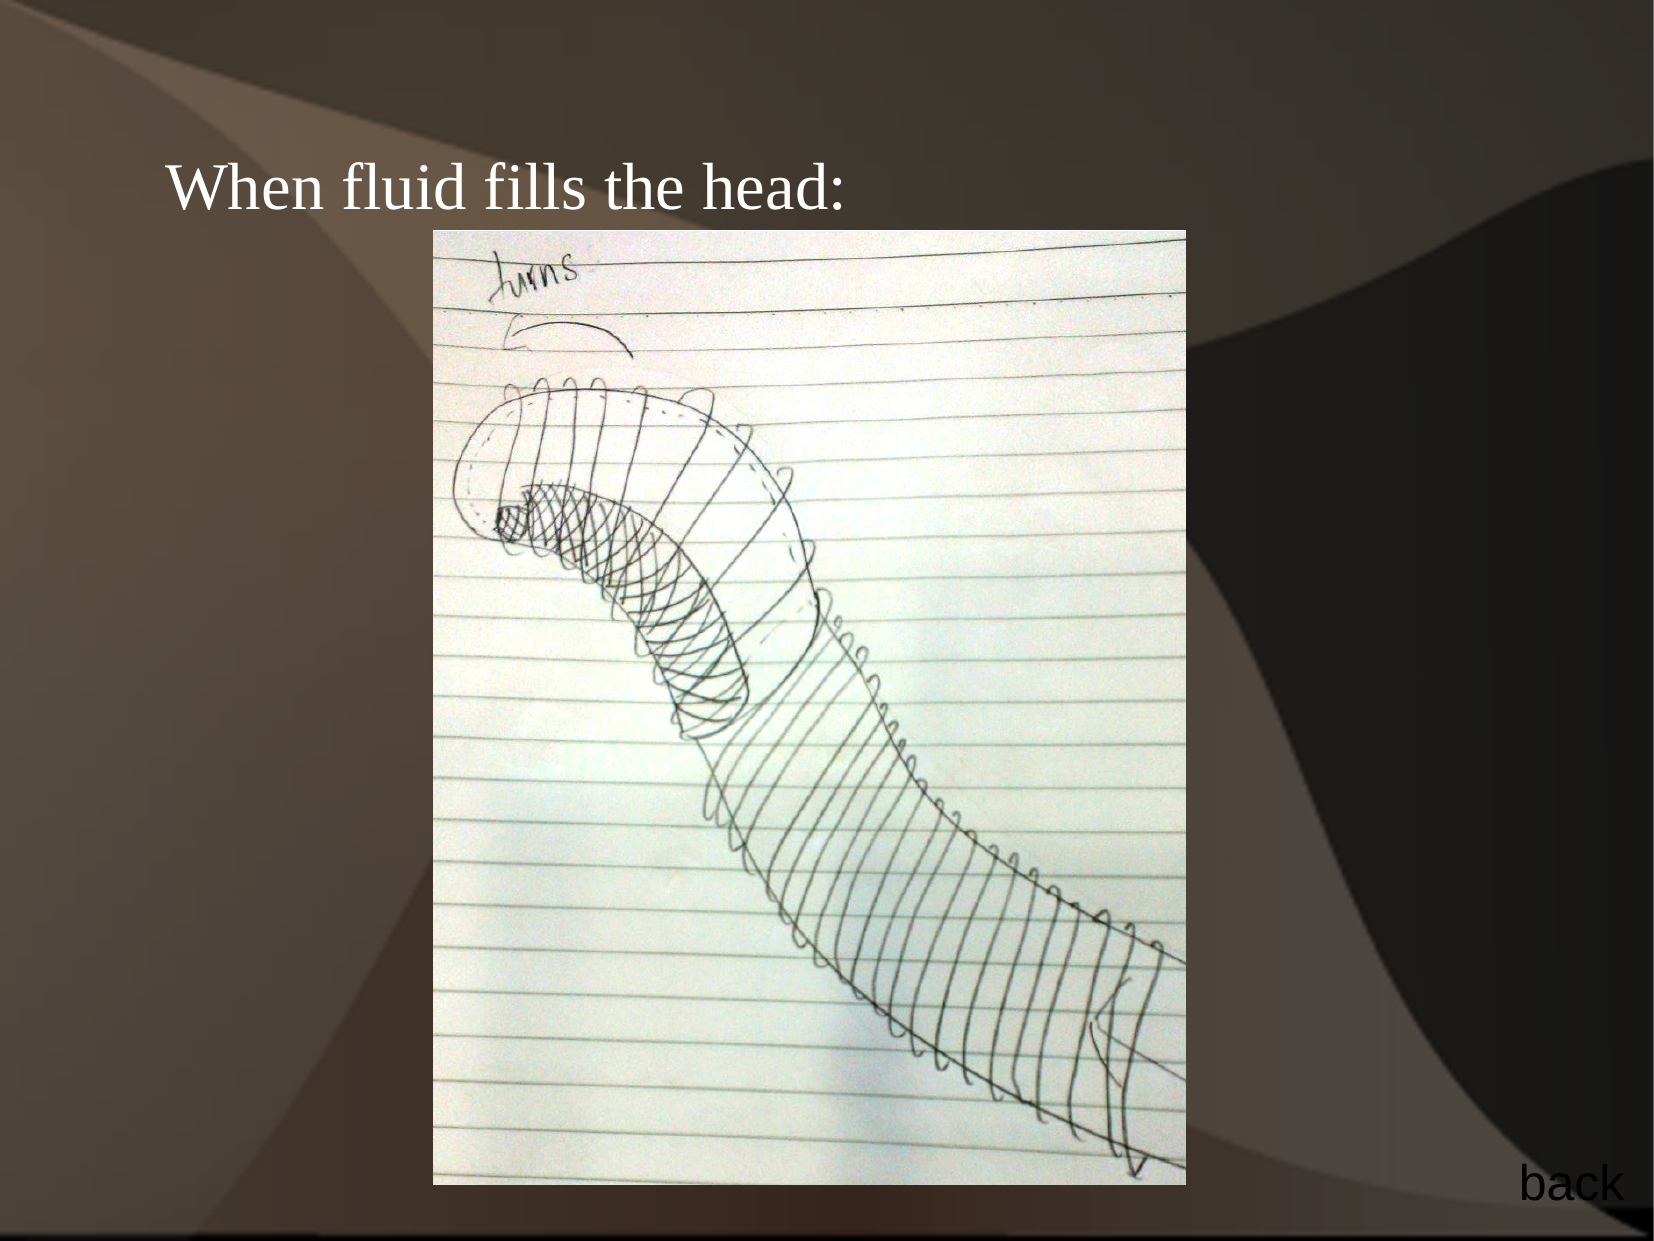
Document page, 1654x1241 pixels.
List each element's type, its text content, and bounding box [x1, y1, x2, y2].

text_box back [1519, 1155, 1625, 1211]
text_box When fluid fills the head: [165, 150, 849, 225]
picture [0, 0, 1654, 1241]
